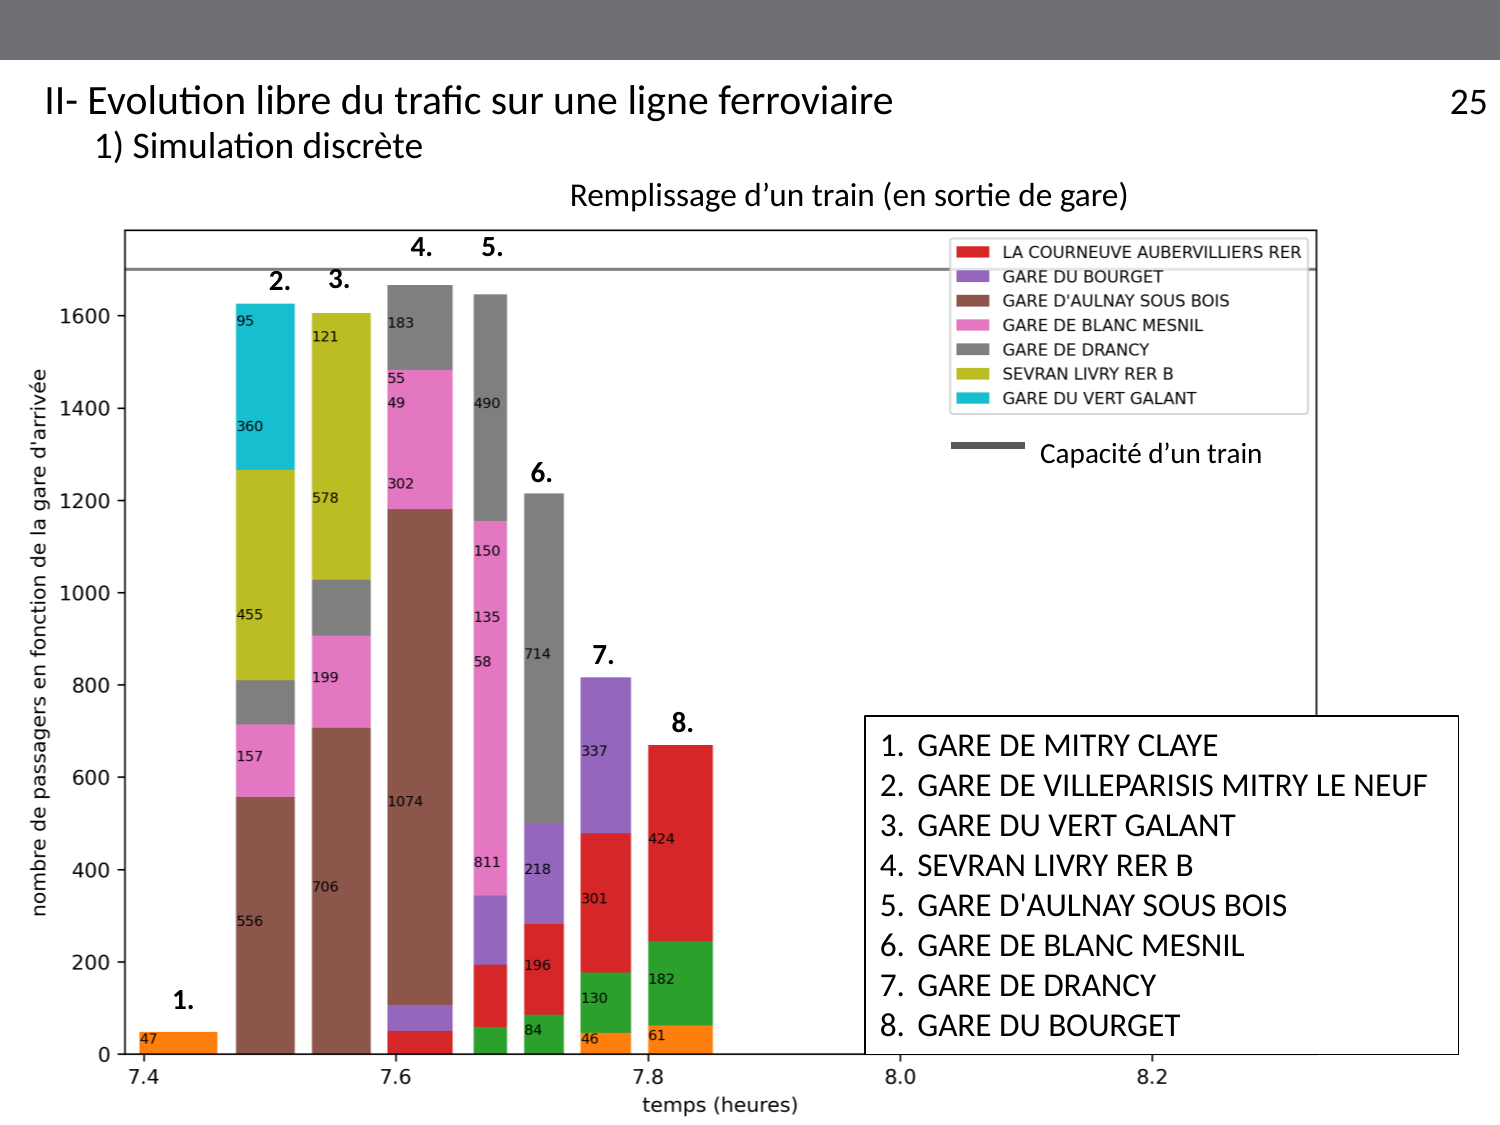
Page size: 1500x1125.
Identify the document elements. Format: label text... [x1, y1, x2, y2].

text_box 25 [1435, 69, 1500, 131]
text_box Remplissage d’un train (en sortie de gare) [549, 160, 1150, 226]
text_box 3. [313, 252, 367, 303]
text_box 6. [515, 445, 569, 497]
text_box 5. [466, 219, 520, 271]
text_box 1. [157, 972, 211, 1024]
text_box 7. [577, 628, 631, 679]
text_box GARE DE MITRY CLAYE GARE DE VILLEPARISIS MITRY LE NEUF GARE DU VERT GALANT SEVRAN LIVRY RER B GARE D'AULNAY SOUS BOIS GARE DE BLANC MESNIL GARE DE DRANCY GARE DU BOURGET [864, 716, 1459, 1055]
text_box 1) Simulation discrète [79, 114, 439, 174]
text_box 8. [656, 695, 710, 747]
text_box II- Evolution libre du trafic sur une ligne ferroviaire [29, 66, 951, 131]
text_box 2. [253, 253, 308, 304]
text_box Capacité d’un train [1025, 408, 1321, 472]
text_box 4. [395, 219, 449, 271]
picture [0, 184, 1329, 1123]
